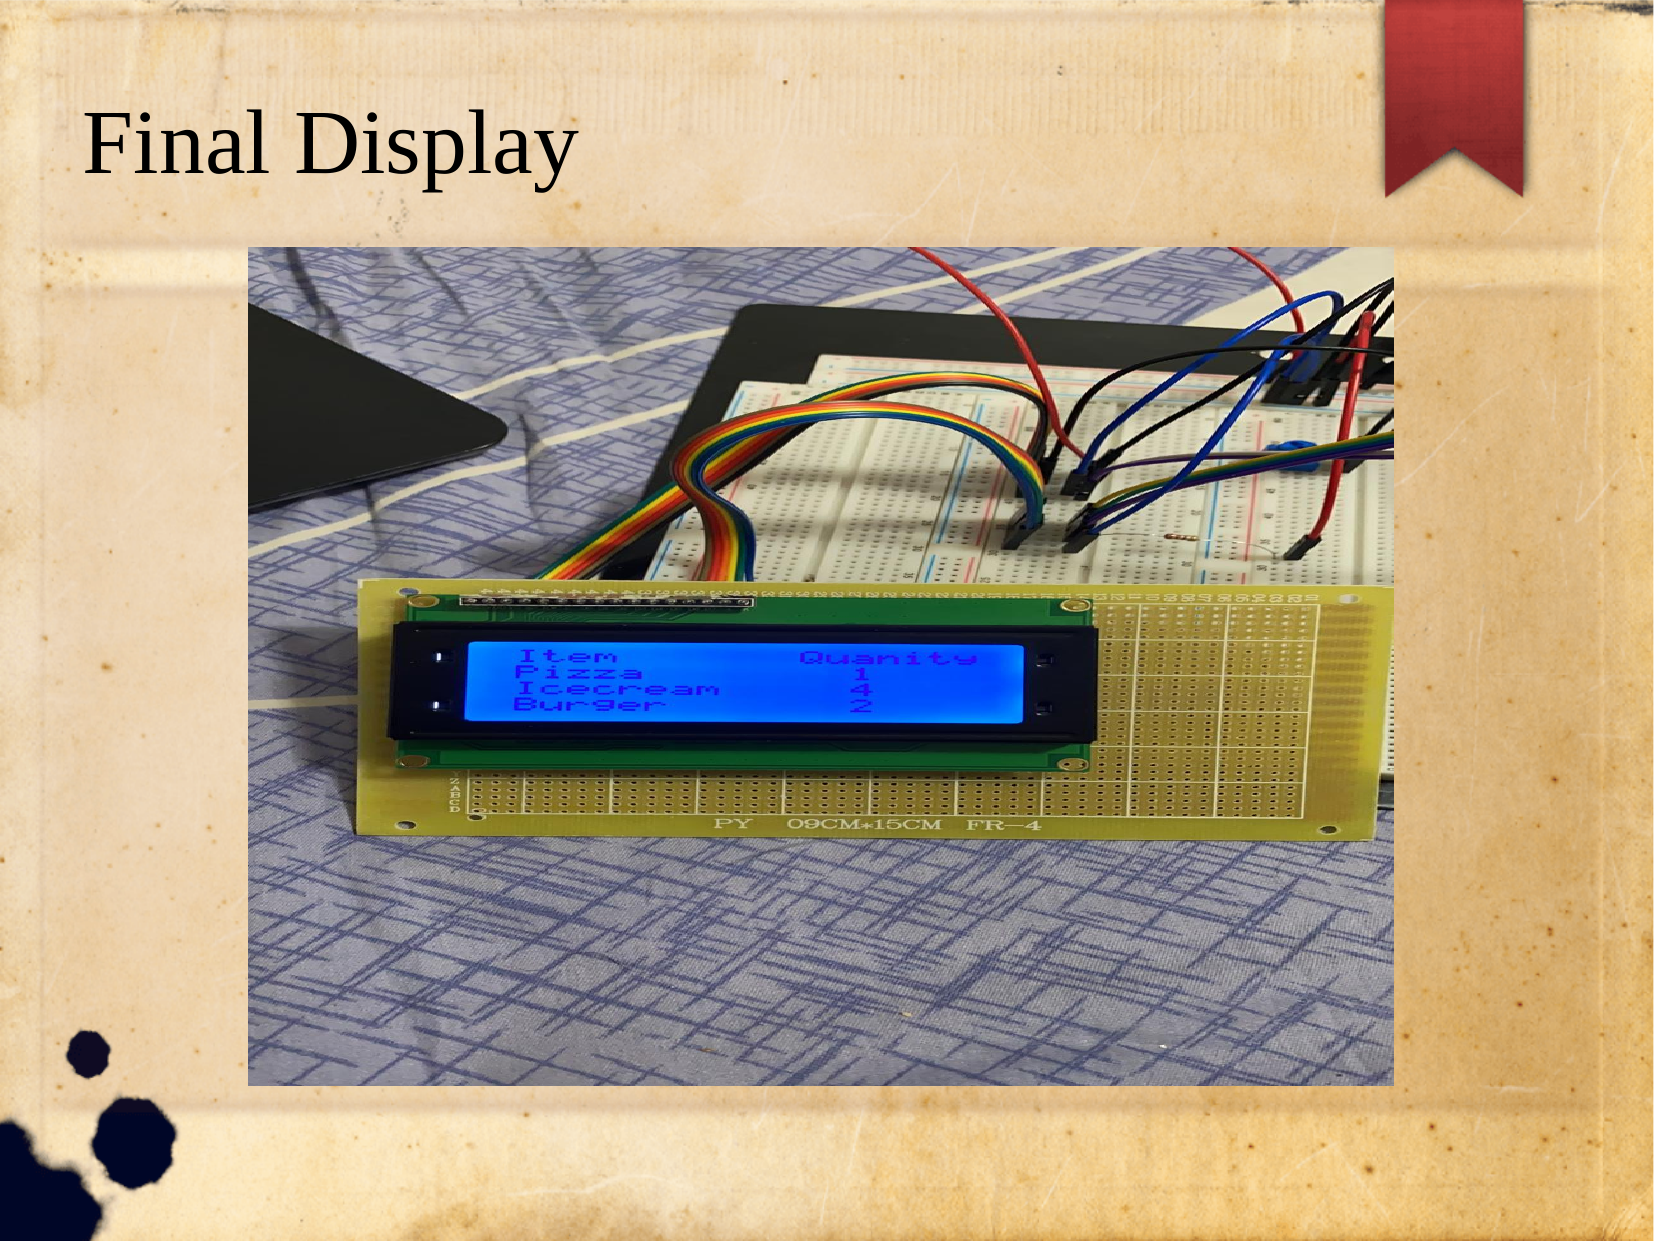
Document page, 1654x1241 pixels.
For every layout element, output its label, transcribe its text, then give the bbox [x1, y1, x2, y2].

title Final Display [82, 49, 1347, 237]
picture [0, 0, 1654, 1241]
